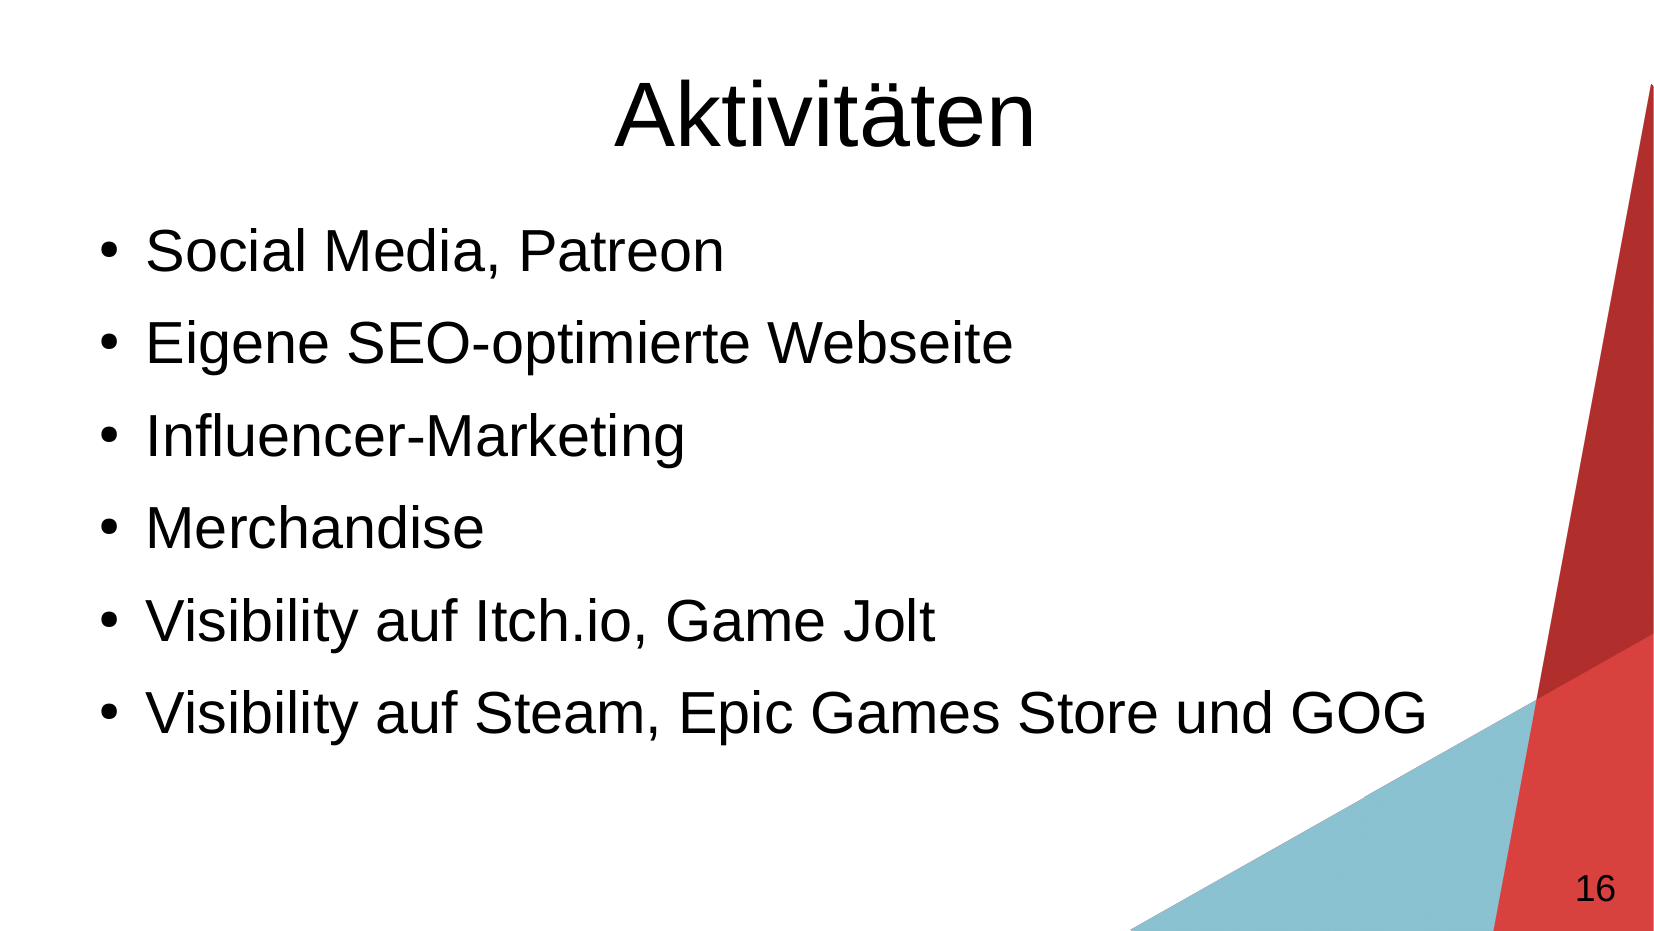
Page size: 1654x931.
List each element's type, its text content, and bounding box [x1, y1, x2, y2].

list Social Media, Patreon Eigene SEO-optimierte Webseite Influencer-Marketing Merchandise Visibility auf Itch.io, Game Jolt Visibility auf Steam, Epic Games Store und GOG [82, 217, 1571, 758]
picture [1075, 84, 1654, 931]
title Aktivitäten [82, 37, 1571, 193]
